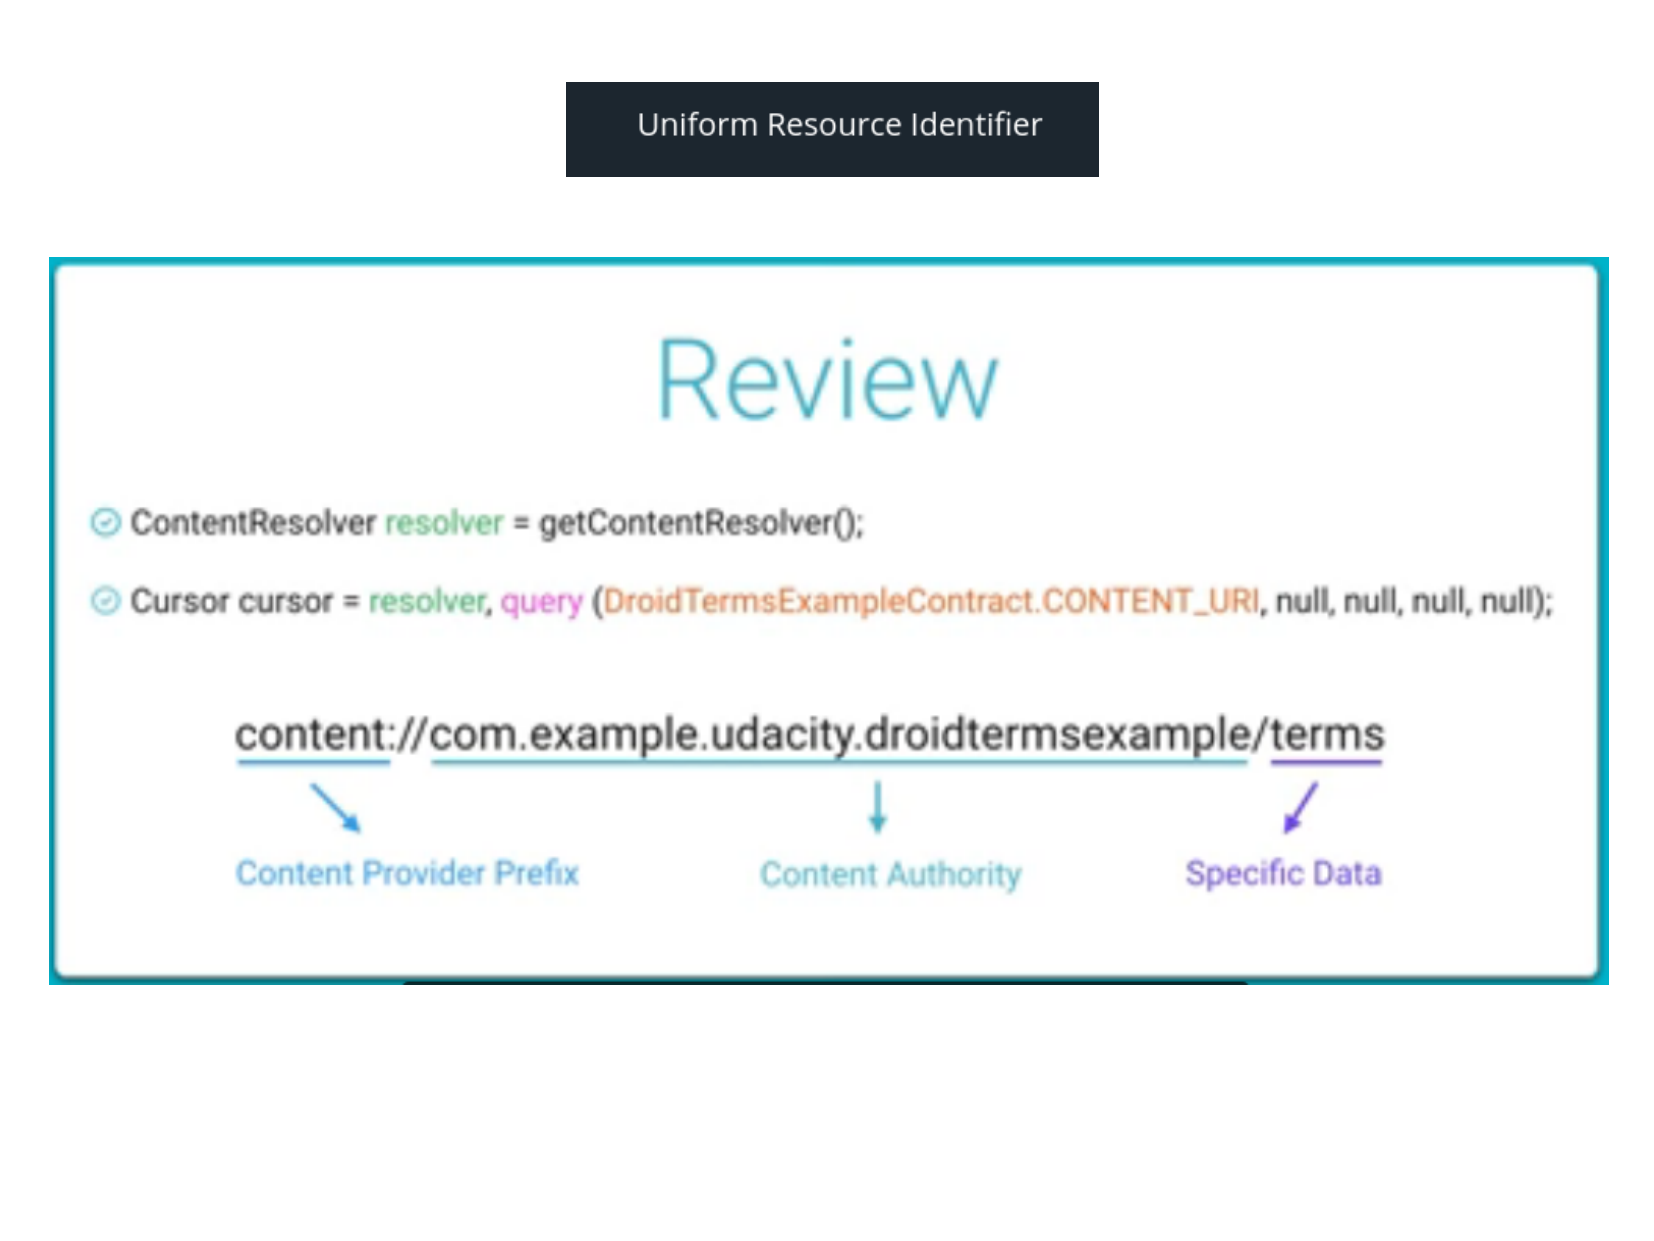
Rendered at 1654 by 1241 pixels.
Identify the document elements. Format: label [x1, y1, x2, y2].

picture [566, 82, 1099, 177]
picture [49, 257, 1609, 985]
